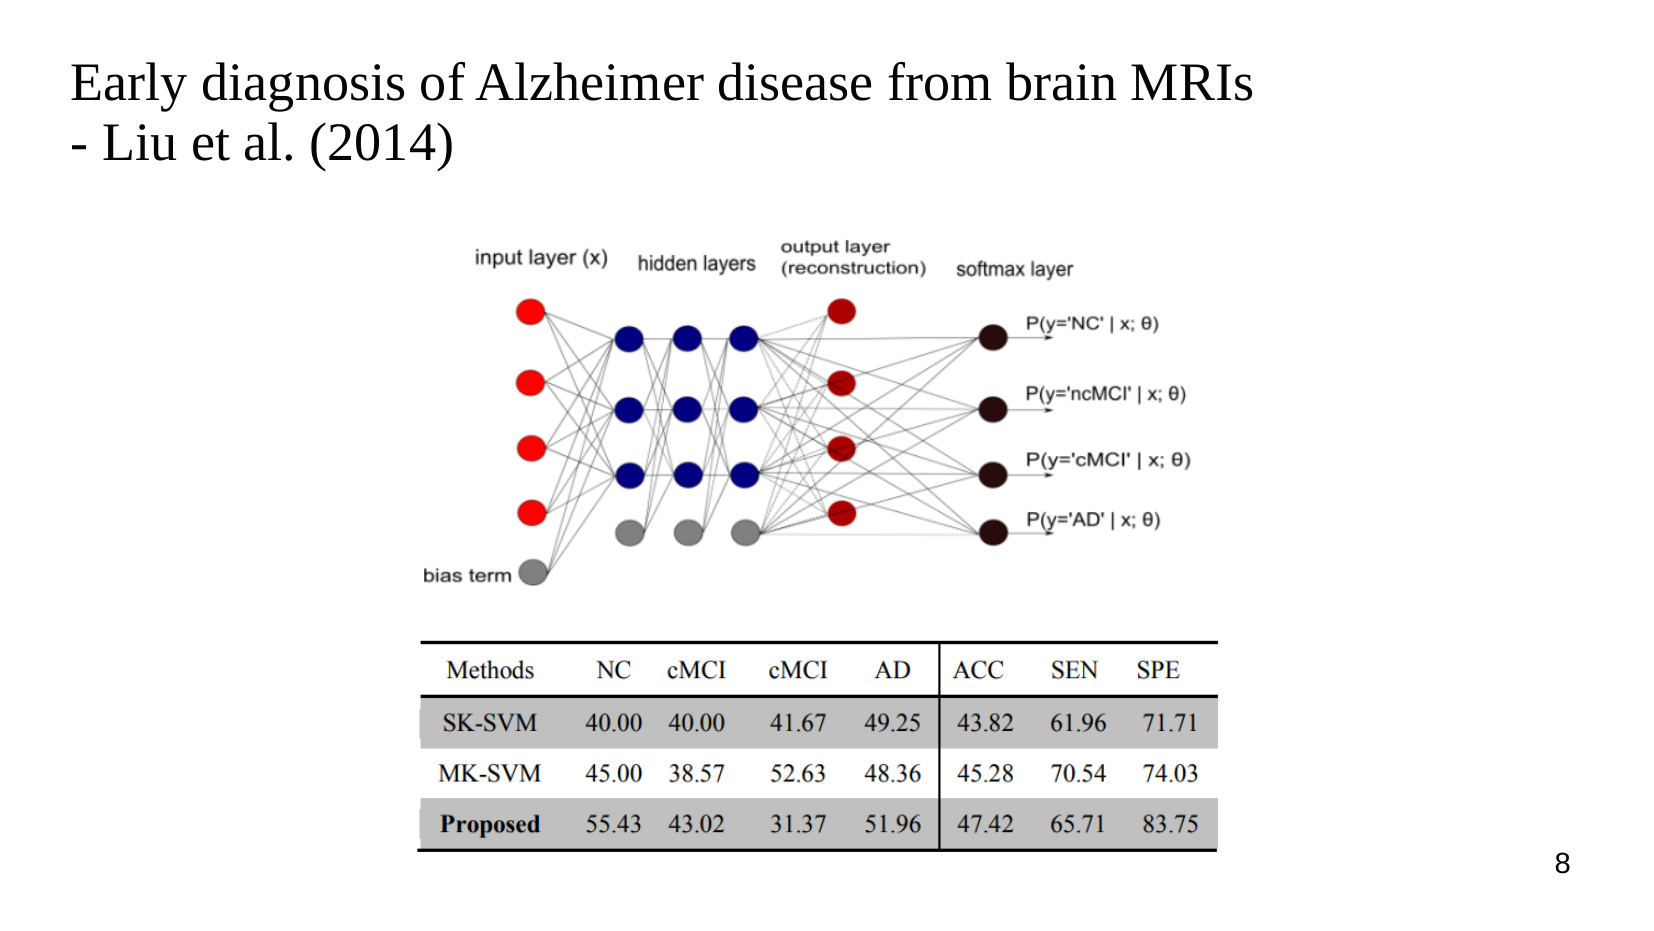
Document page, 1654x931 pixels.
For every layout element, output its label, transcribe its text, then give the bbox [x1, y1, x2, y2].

picture [412, 224, 1205, 593]
picture [413, 631, 1229, 863]
title Early diagnosis of Alzheimer disease from brain MRIs - Liu et al. (2014) [70, 35, 1595, 189]
